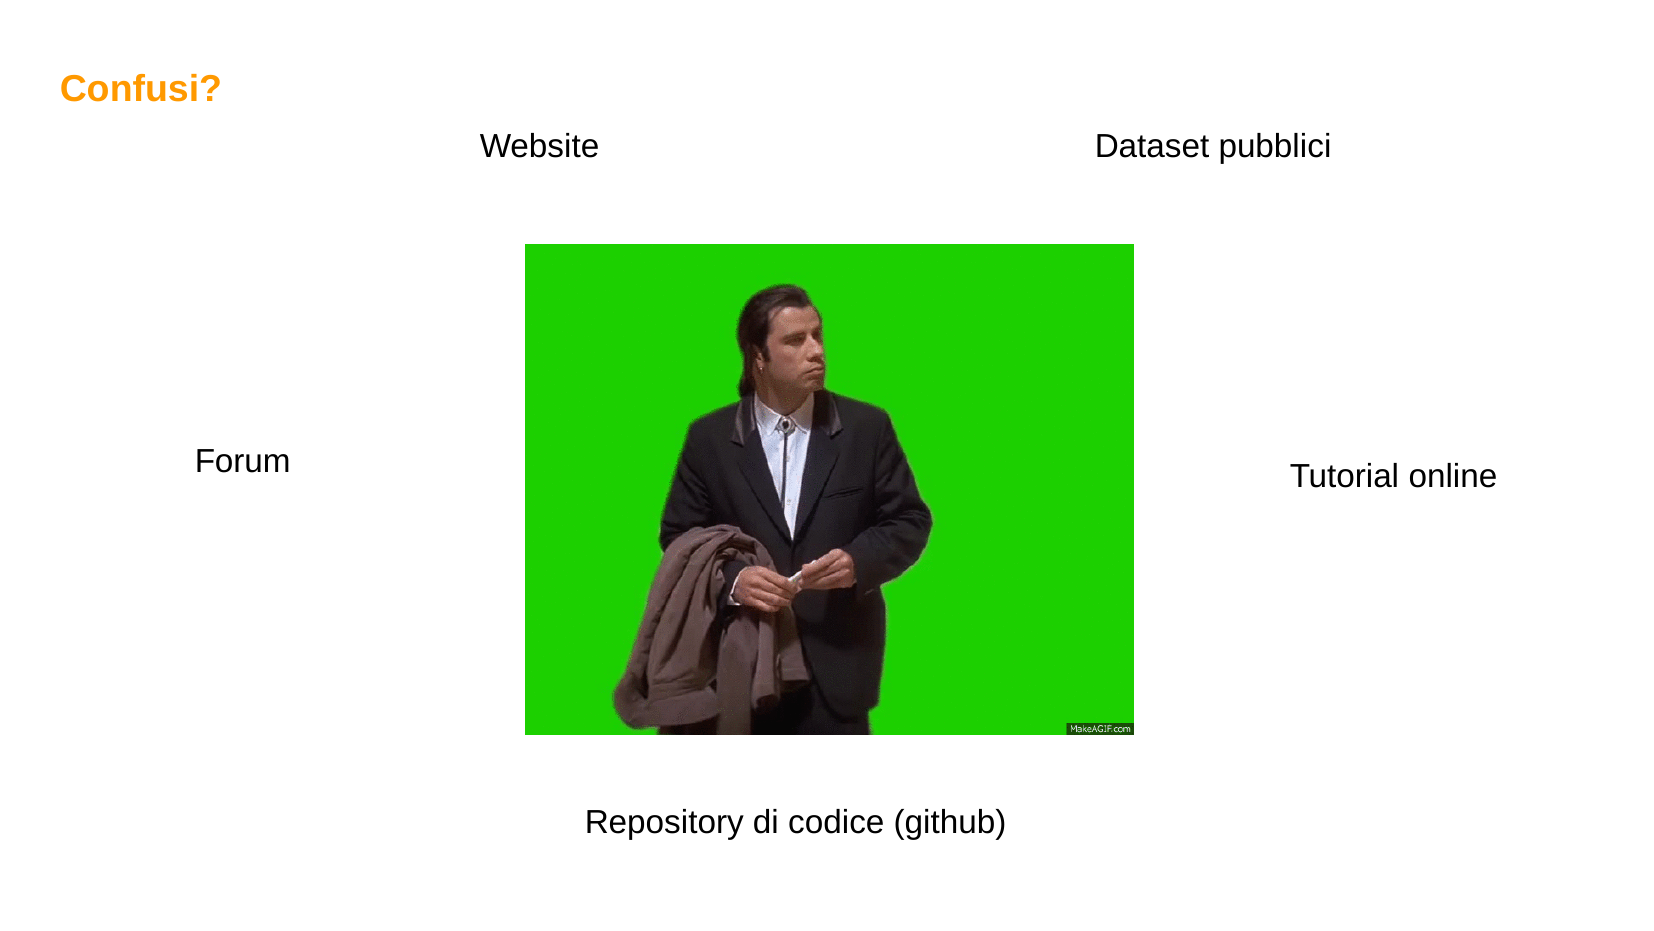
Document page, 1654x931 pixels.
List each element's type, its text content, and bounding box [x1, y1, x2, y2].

picture [525, 244, 1134, 736]
text_box Website [465, 120, 616, 181]
text_box Dataset pubblici [1080, 120, 1411, 181]
text_box Forum [180, 435, 361, 524]
text_box Tutorial online [1275, 450, 1576, 504]
text_box Repository di codice (github) [570, 796, 1111, 886]
text_box Confusi? [45, 60, 751, 159]
